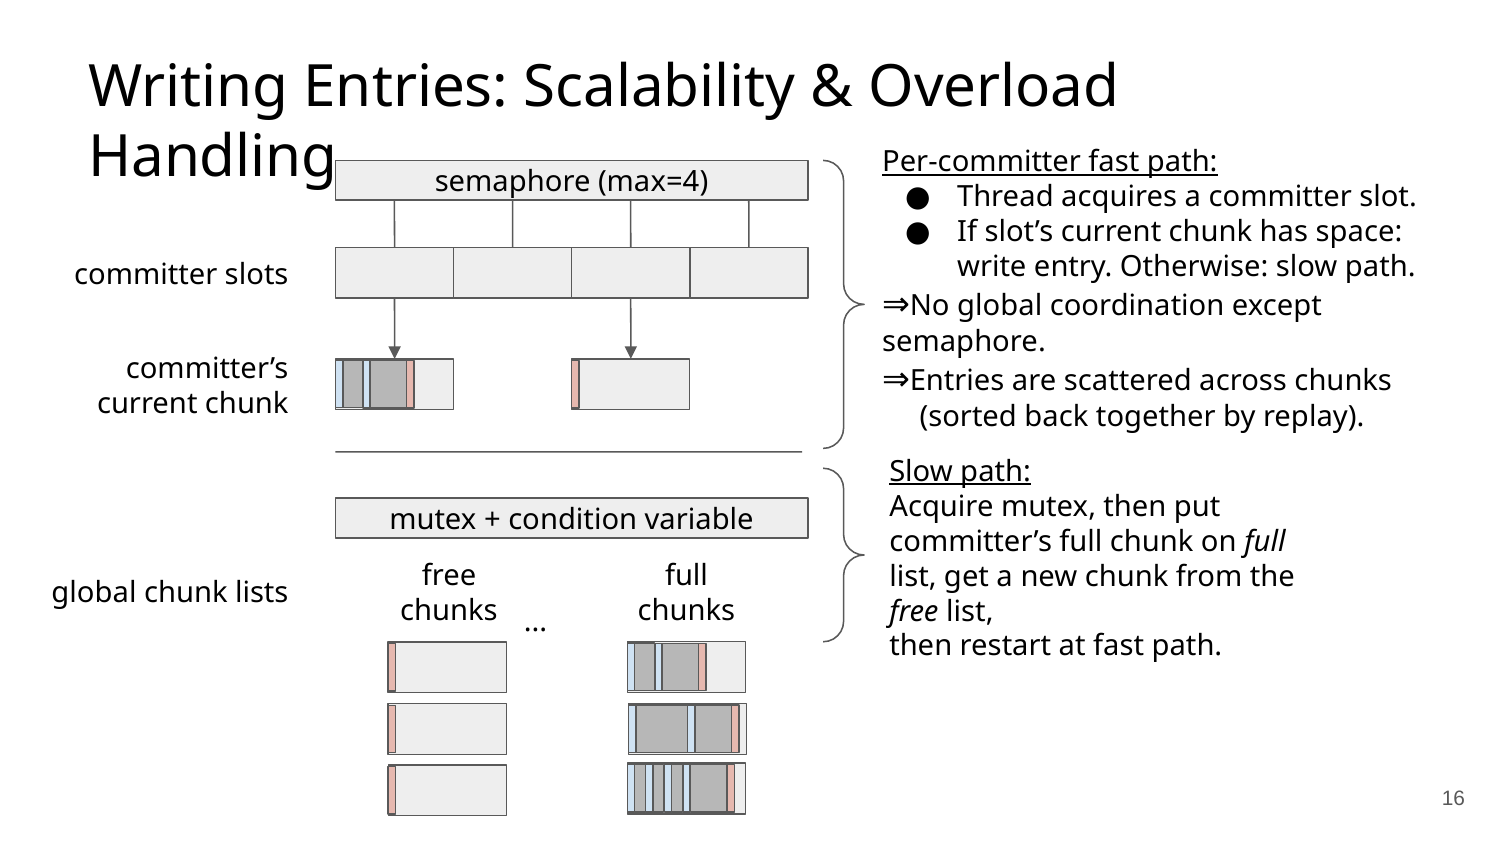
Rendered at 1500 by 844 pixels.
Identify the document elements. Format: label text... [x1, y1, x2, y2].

text_box full chunks [606, 558, 767, 624]
text_box committer’s current chunk [57, 352, 304, 417]
slide_number <number> [1389, 764, 1480, 830]
text_box [388, 703, 507, 755]
text_box committer slots [57, 240, 304, 305]
text_box [388, 641, 507, 693]
title Writing Entries: Scalability & Overload Handling [73, 33, 1390, 165]
text_box Per-committer fast path: Thread acquires a committer slot. If slot’s current chunk has space: write entry. Otherwise: slow path. ⇒No global coordination except semaphore. ⇒Entries are scattered across chunks (sorted back together by replay). [866, 158, 1480, 417]
text_box global chunk lists [25, 558, 304, 624]
text_box [628, 703, 747, 755]
text_box ... [476, 606, 595, 633]
text_box [627, 763, 746, 814]
text_box [335, 358, 454, 410]
text_box free chunks [369, 558, 529, 624]
text_box [388, 764, 507, 816]
text_box [571, 358, 690, 410]
text_box mutex + condition variable [335, 498, 808, 538]
text_box [335, 247, 808, 299]
text_box [627, 641, 746, 693]
text_box semaphore (max=4) [335, 160, 808, 200]
text_box Slow path: Acquire mutex, then put committer’s full chunk on full list, get a new chunk from the free list, then restart at fast path. [874, 464, 1354, 650]
